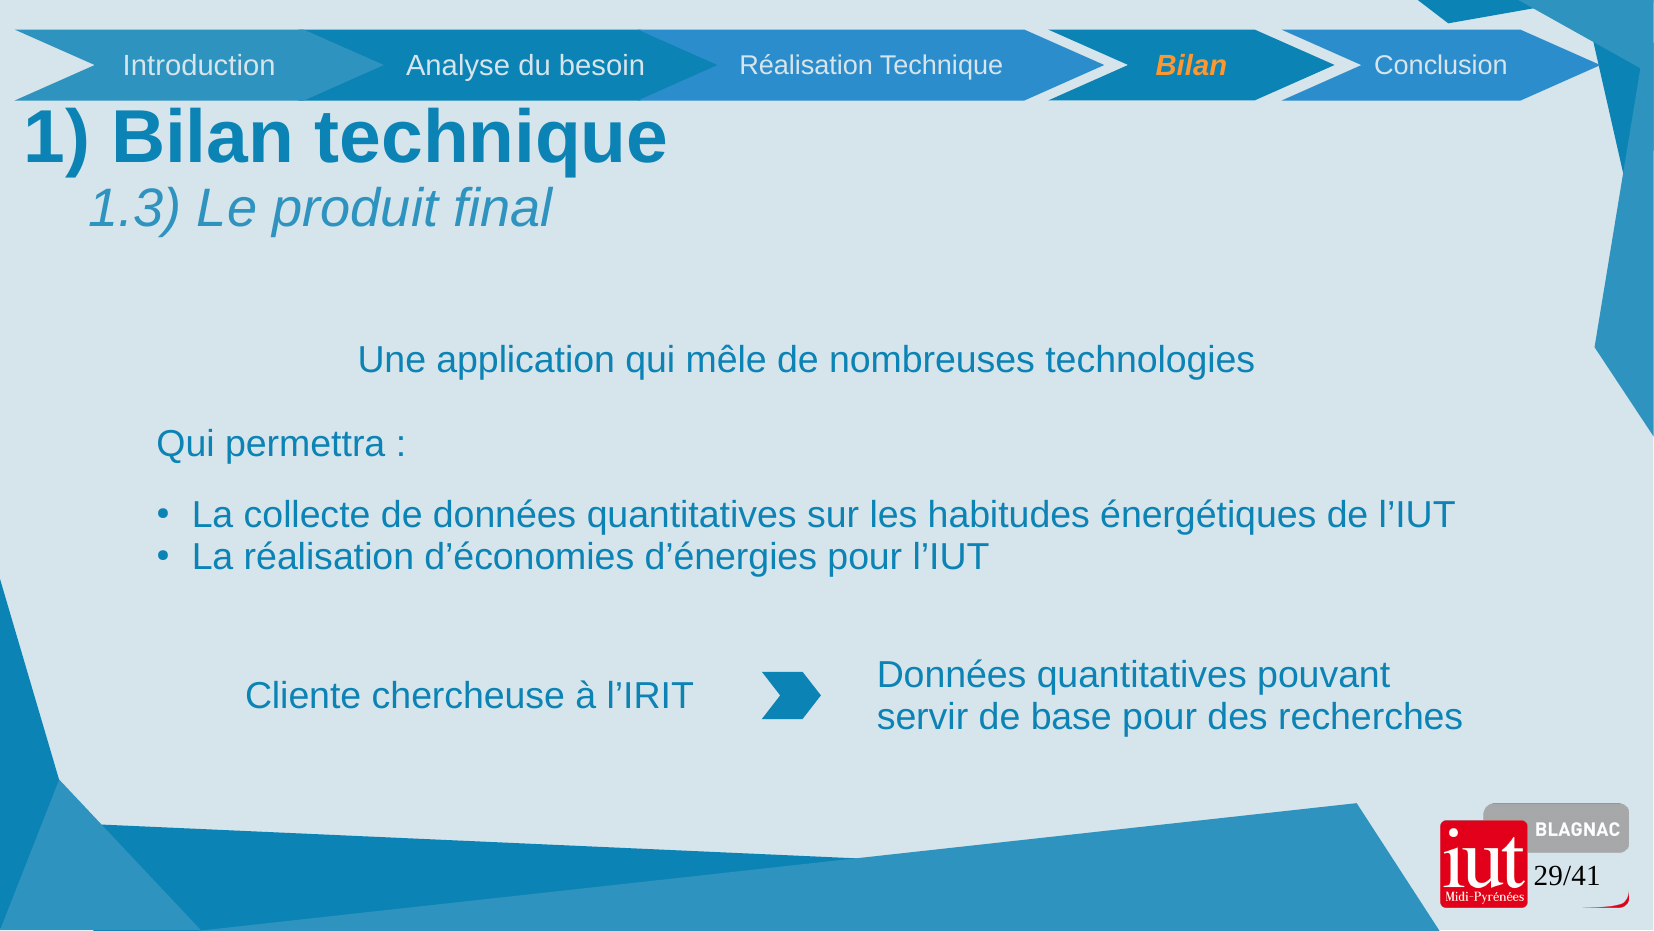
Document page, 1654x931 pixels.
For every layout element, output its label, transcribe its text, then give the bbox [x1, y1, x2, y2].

text_box Bilan [1048, 29, 1335, 101]
picture [1440, 803, 1629, 908]
text_box Une application qui mêle de nombreuses technologies Qui permettra : La collecte de données quantitatives sur les habitudes énergétiques de l’IUT La réalisation d’économies d’énergies pour l’IUT [141, 330, 1472, 586]
text_box Analyse du besoin [305, 29, 715, 101]
text_box [761, 671, 821, 720]
text_box Conclusion [1281, 29, 1601, 101]
text_box Introduction [14, 29, 384, 101]
title 1) Bilan technique [23, 94, 1512, 179]
text_box Réalisation Technique [637, 29, 1105, 101]
text_box Cliente chercheuse à l’IRIT [230, 666, 715, 724]
title 1.3) Le produit final [88, 177, 1388, 238]
text_box Données quantitatives pouvant servir de base pour des recherches [862, 646, 1501, 745]
